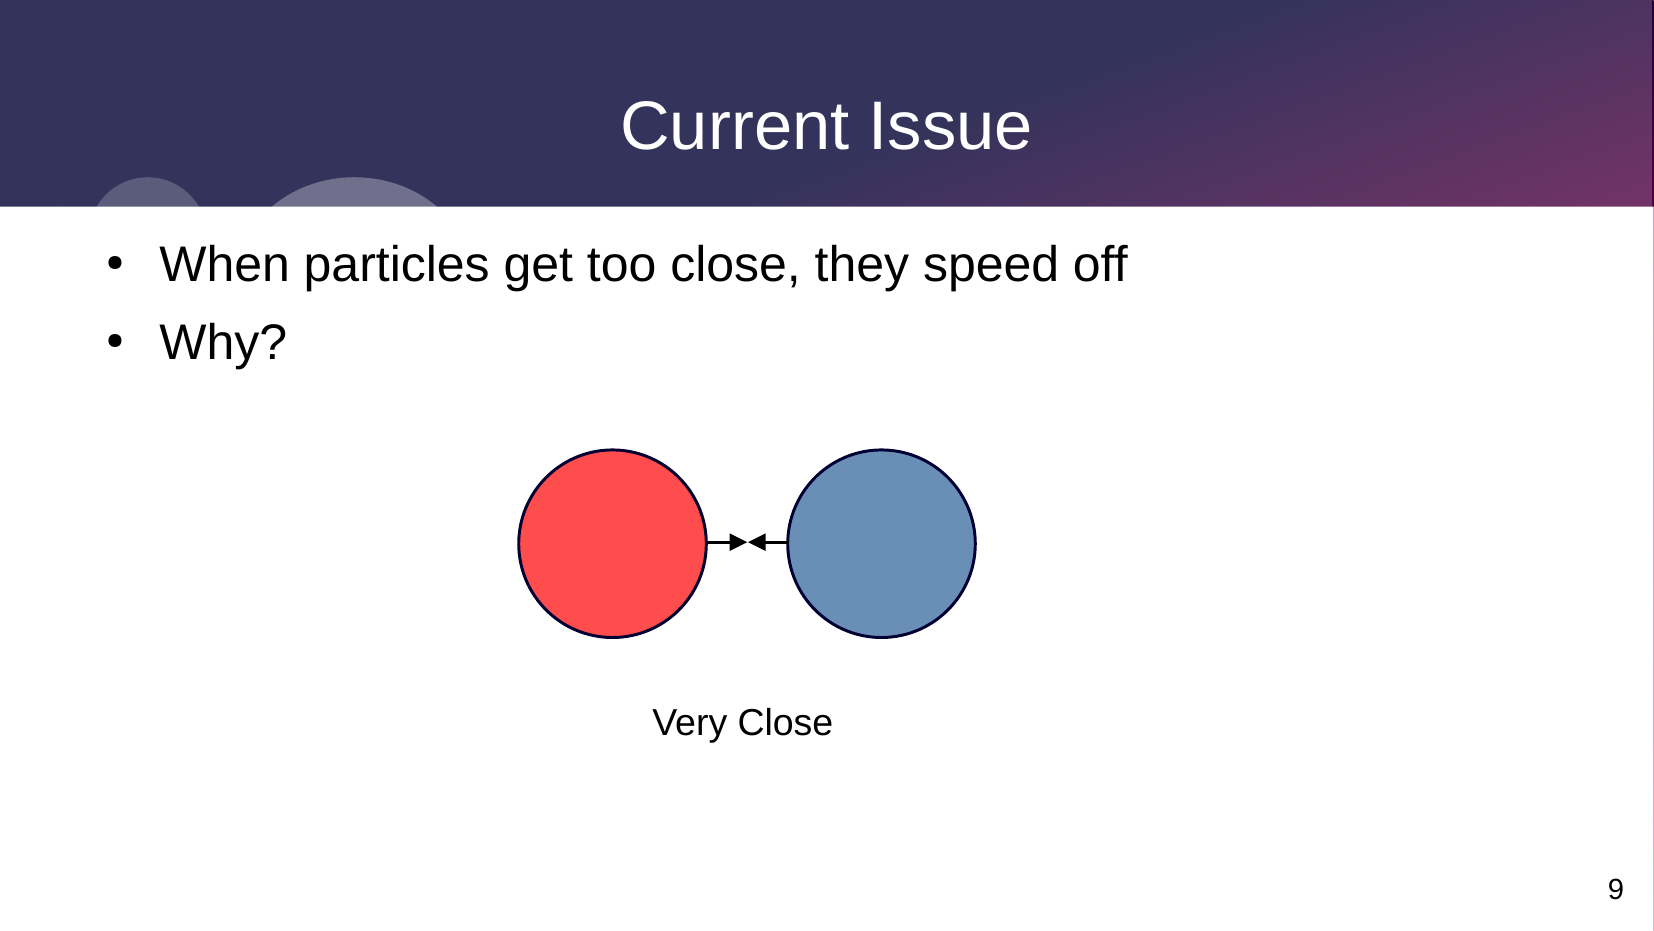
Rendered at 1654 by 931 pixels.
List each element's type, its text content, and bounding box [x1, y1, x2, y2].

text_box Very Close [637, 675, 863, 770]
list When particles get too close, they speed off Why? [88, 236, 1565, 827]
text_box [787, 449, 976, 638]
text_box [518, 449, 707, 638]
title Current Issue [88, 44, 1565, 207]
